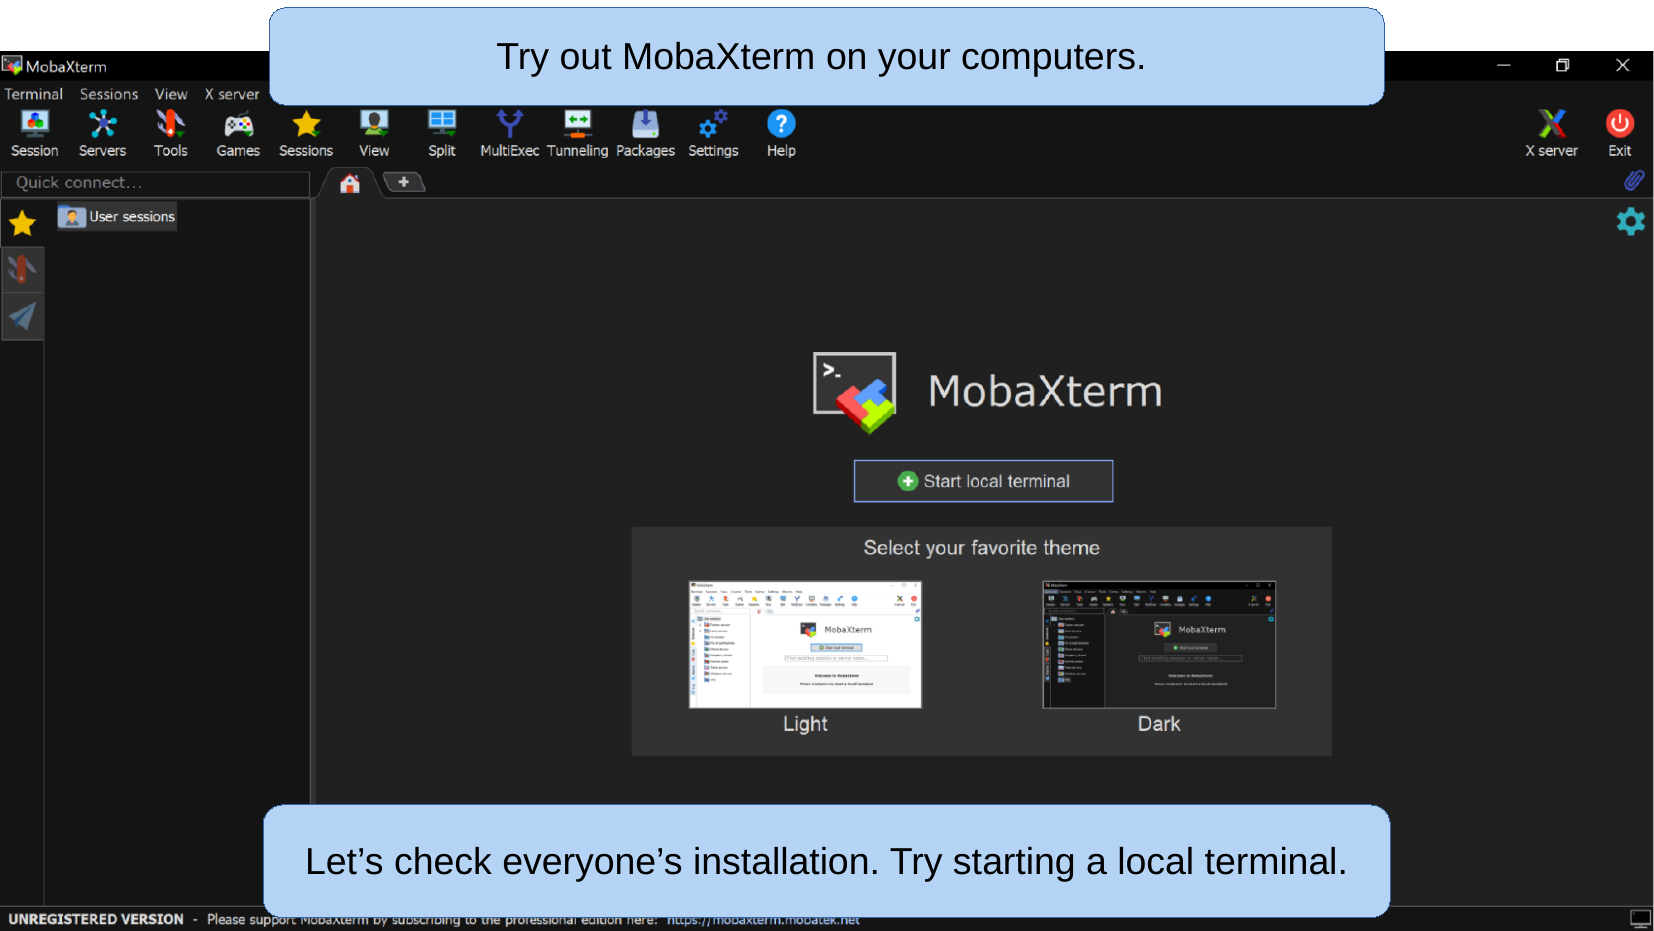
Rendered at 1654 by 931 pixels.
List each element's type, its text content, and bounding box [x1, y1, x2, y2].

text_box Try out MobaXterm on your computers. [269, 7, 1385, 106]
picture [0, 51, 1654, 931]
text_box Let’s check everyone’s installation. Try starting a local terminal. [263, 804, 1391, 918]
